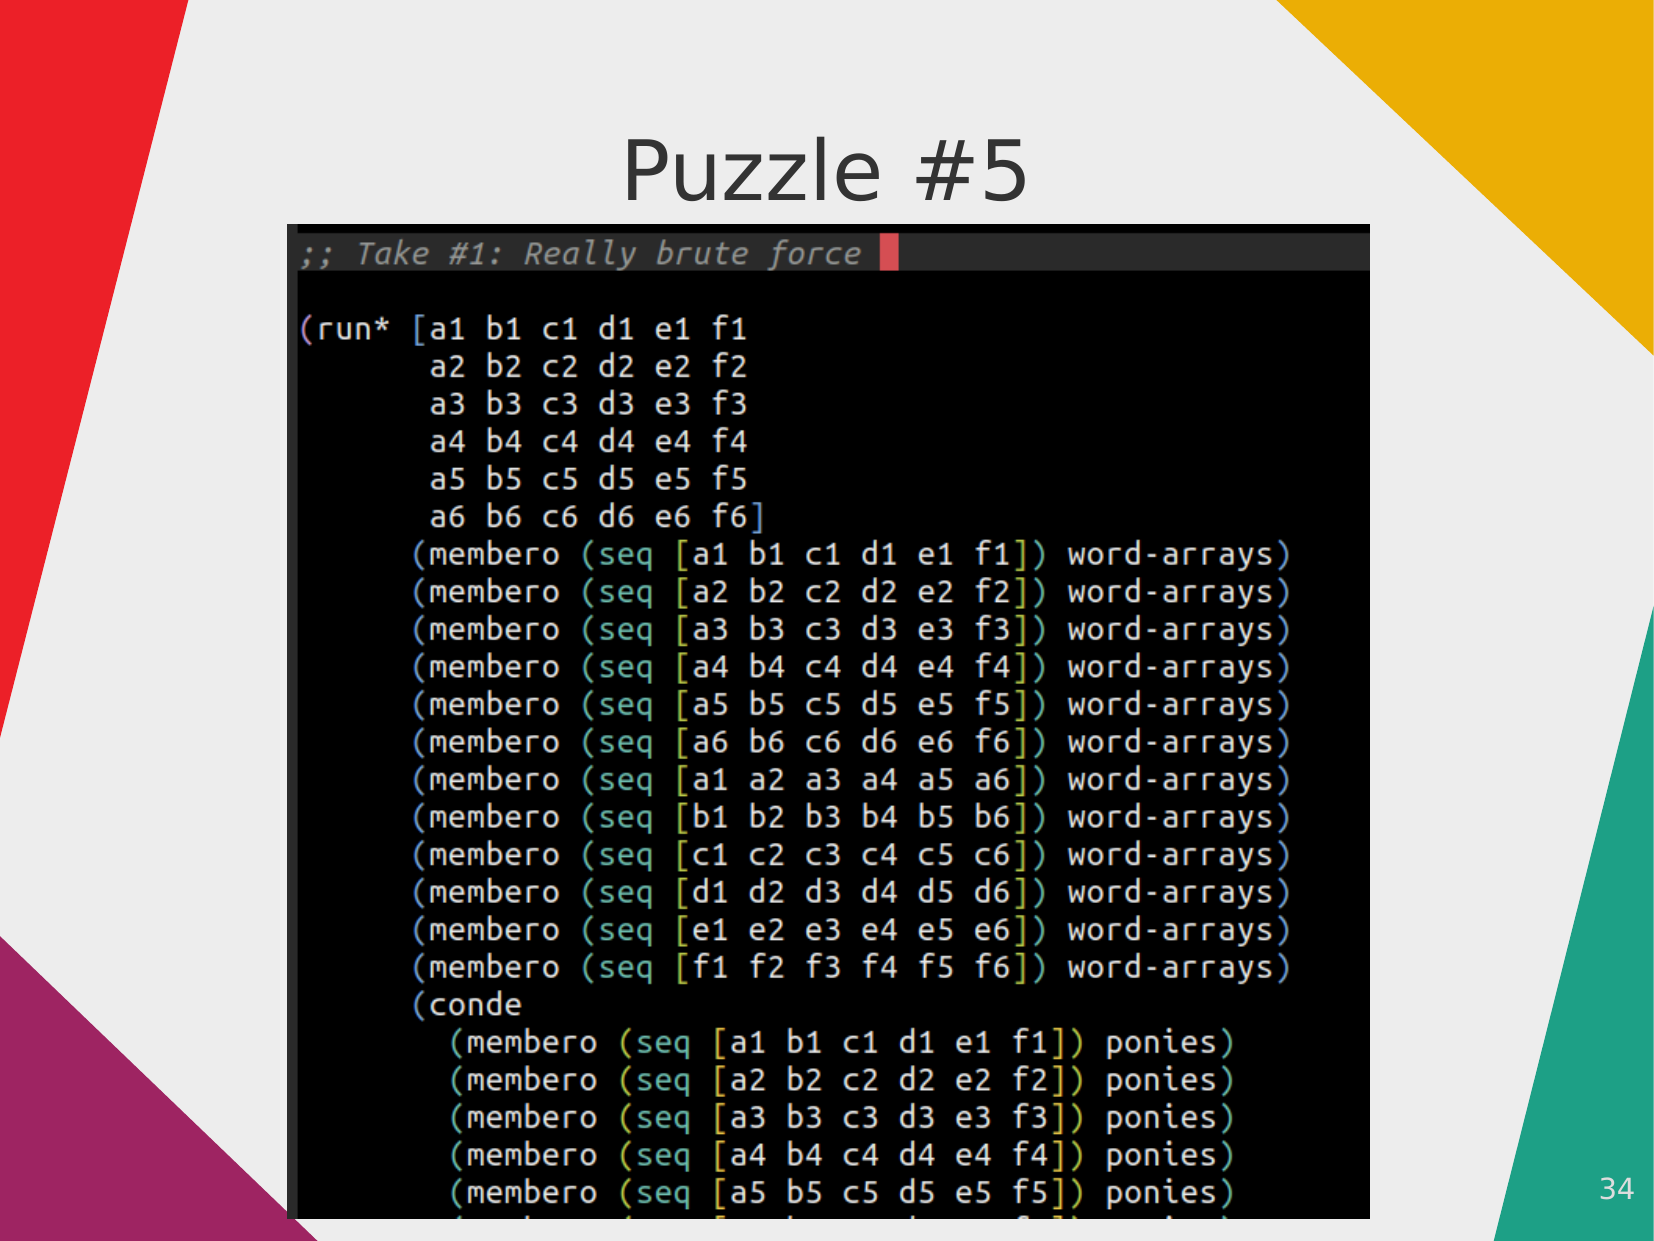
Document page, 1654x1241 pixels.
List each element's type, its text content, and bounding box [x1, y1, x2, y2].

title Puzzle #5 [114, 73, 1539, 271]
picture [287, 224, 1370, 1219]
